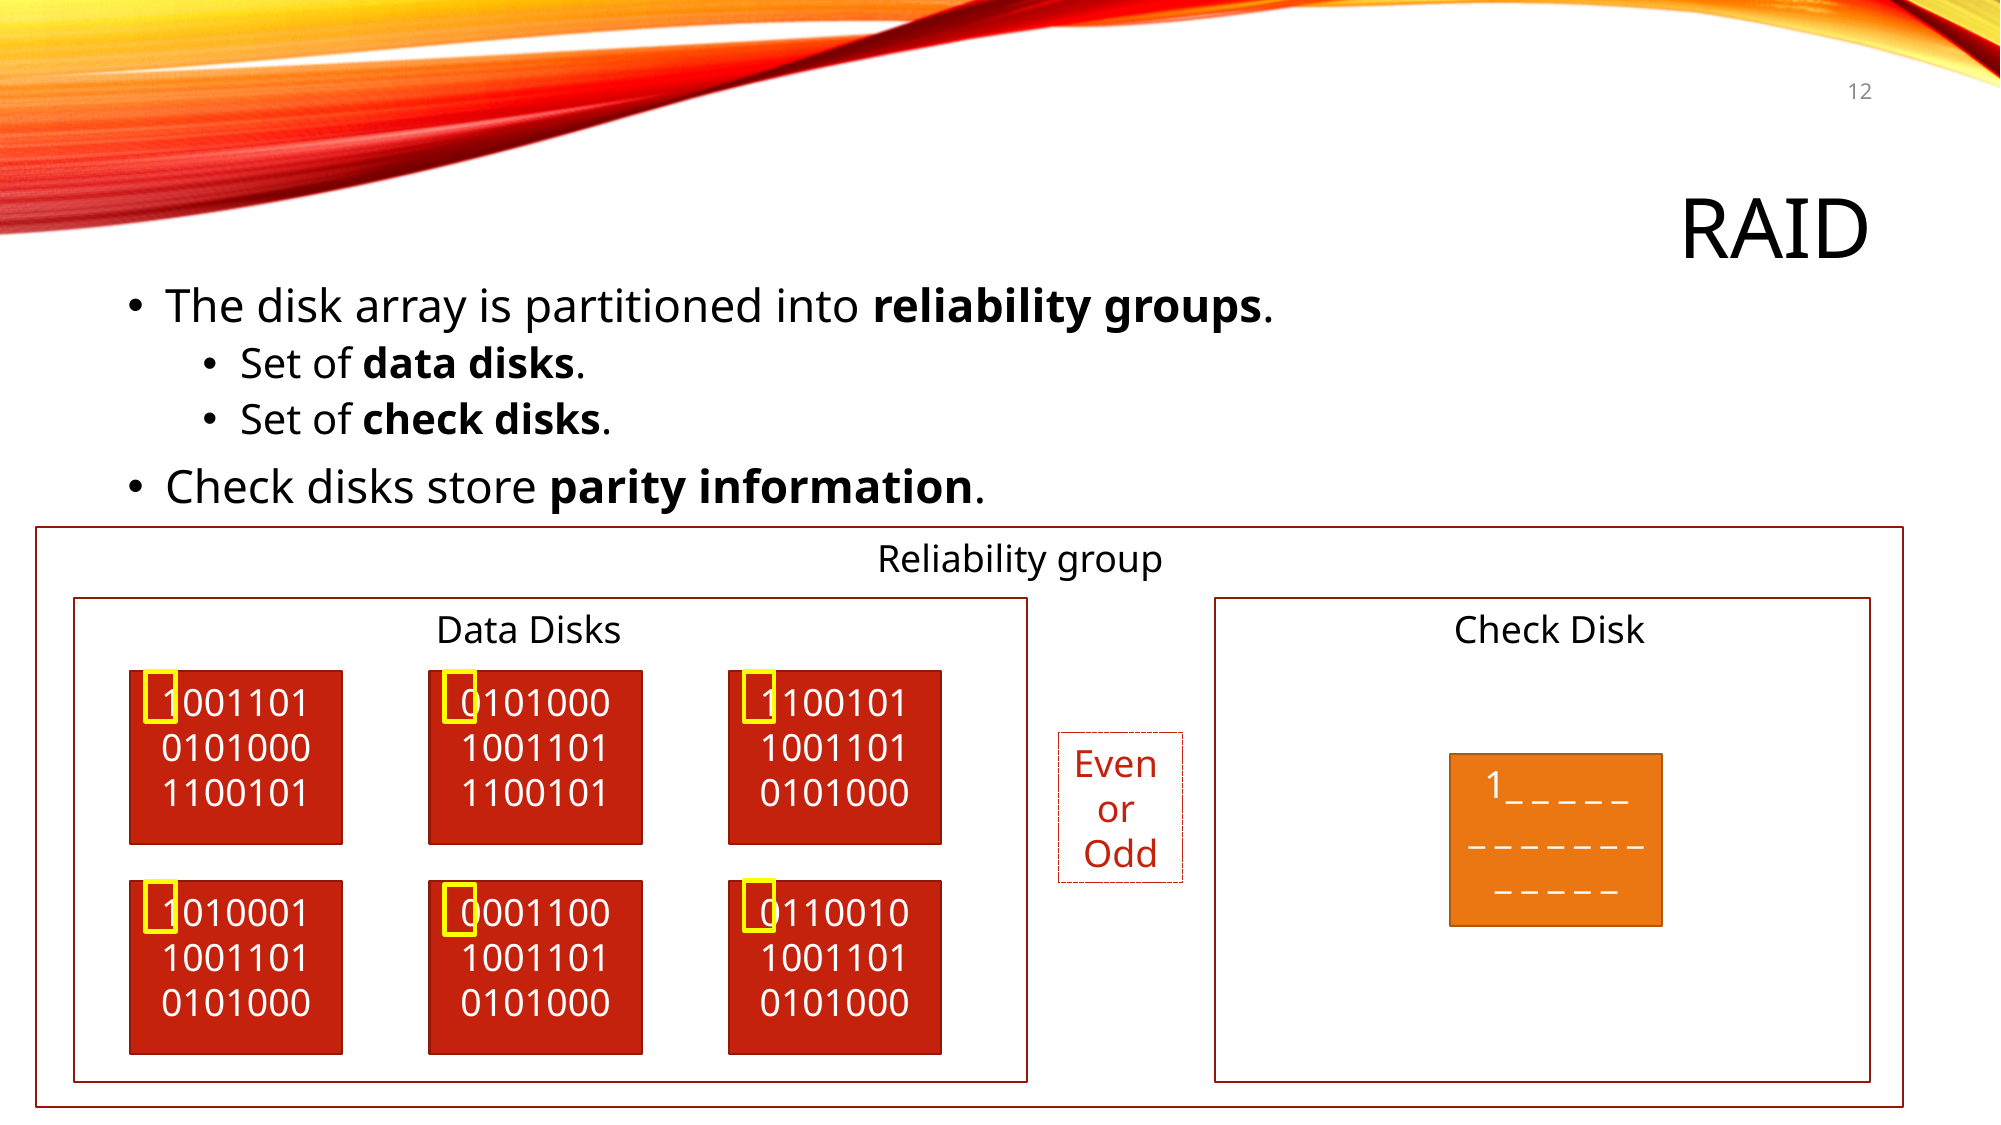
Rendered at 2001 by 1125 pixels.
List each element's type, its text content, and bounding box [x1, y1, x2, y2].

picture [0, 0, 2000, 237]
text_box Even or Odd [1058, 732, 1183, 883]
list The disk array is partitioned into reliability groups. Set of data disks. Set of check disks. Check disks store parity information. [112, 528, 1888, 936]
text_box 0101000 1001101 1100101 [447, 674, 473, 719]
slide_number <number> [1437, 62, 1888, 123]
text_box 1100101 1001101 0101000 [728, 671, 941, 844]
text_box 1001101 0101000 1100101 [148, 674, 173, 719]
list The disk array is partitioned into reliability groups. Set of data disks. Set of check disks. Check disks store parity information. [112, 599, 1026, 936]
text_box 1100101 1001101 0101000 [746, 674, 772, 719]
text_box 1010001 1001101 0101000 [130, 881, 343, 1054]
text_box 1_ _ _ _ _ _ _ _ _ _ _ _ _ _ _ _ _ [1450, 753, 1663, 927]
text_box 0110010 1001101 0101000 [746, 883, 772, 928]
text_box 0110010 1001101 0101000 [728, 881, 941, 1054]
text_box 1001101 0101000 1100101 [130, 671, 343, 844]
text_box Data Disks [421, 598, 637, 659]
text_box 0001100 1001101 0101000 [429, 881, 642, 1054]
text_box 1010001 1001101 0101000 [148, 884, 173, 929]
text_box 0101000 1001101 1100101 [429, 671, 642, 844]
list The disk array is partitioned into reliability groups. Set of data disks. Set of check disks. Check disks store parity information. [112, 275, 1888, 526]
text_box Reliability group [862, 527, 1179, 588]
text_box Check Disk [1439, 598, 1661, 659]
title raid [474, 125, 1888, 275]
list The disk array is partitioned into reliability groups. Set of data disks. Set of check disks. Check disks store parity information. [1216, 599, 1869, 936]
